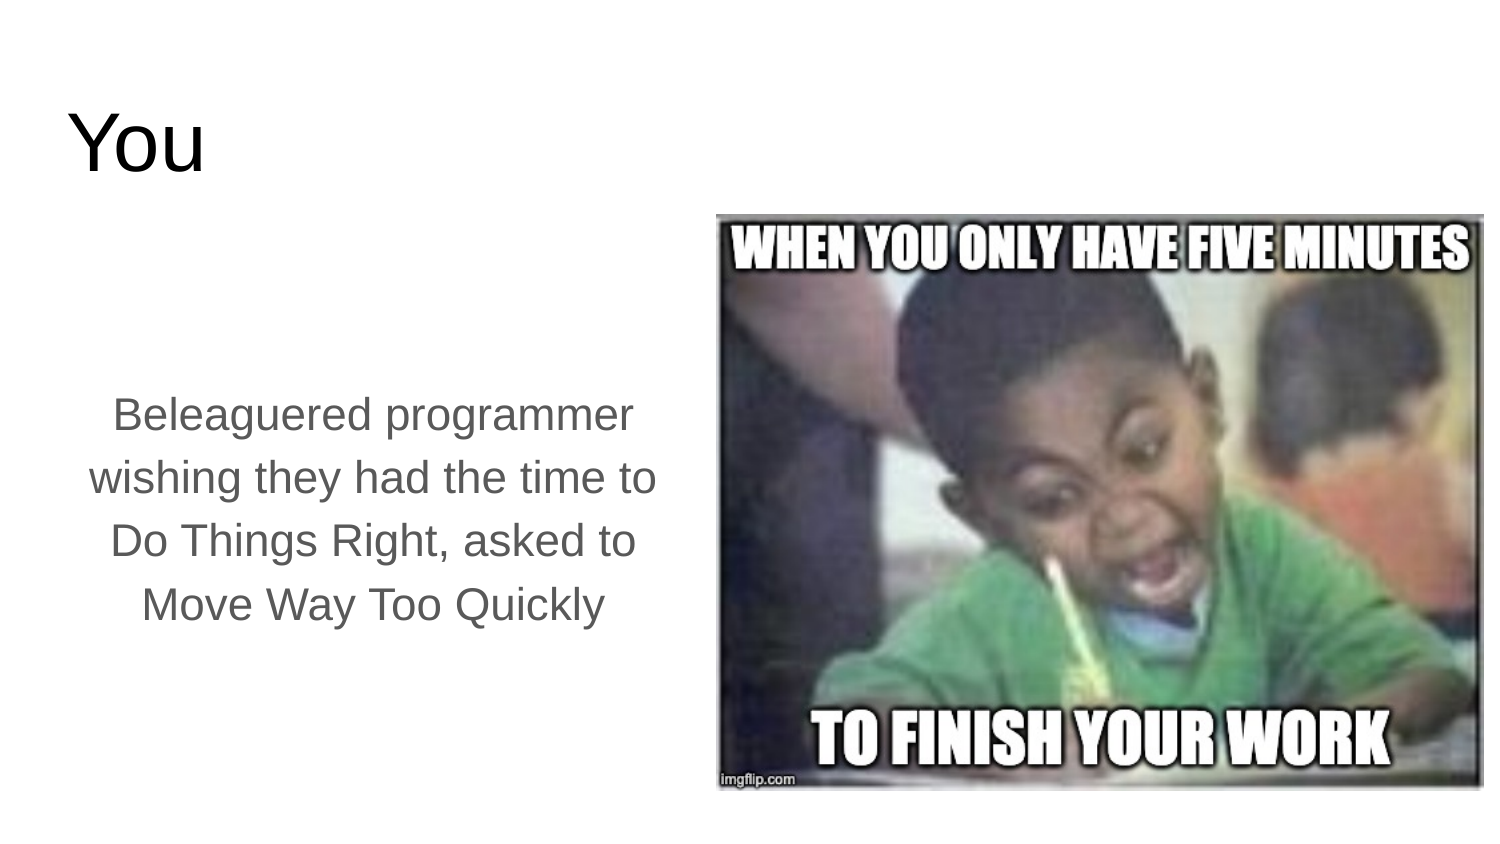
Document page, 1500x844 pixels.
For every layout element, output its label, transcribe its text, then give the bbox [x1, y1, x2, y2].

picture [716, 214, 1484, 791]
title You [51, 72, 1449, 167]
list Beleaguered programmer wishing they had the time to Do Things Right, asked to Move Way Too Quickly [43, 214, 704, 791]
